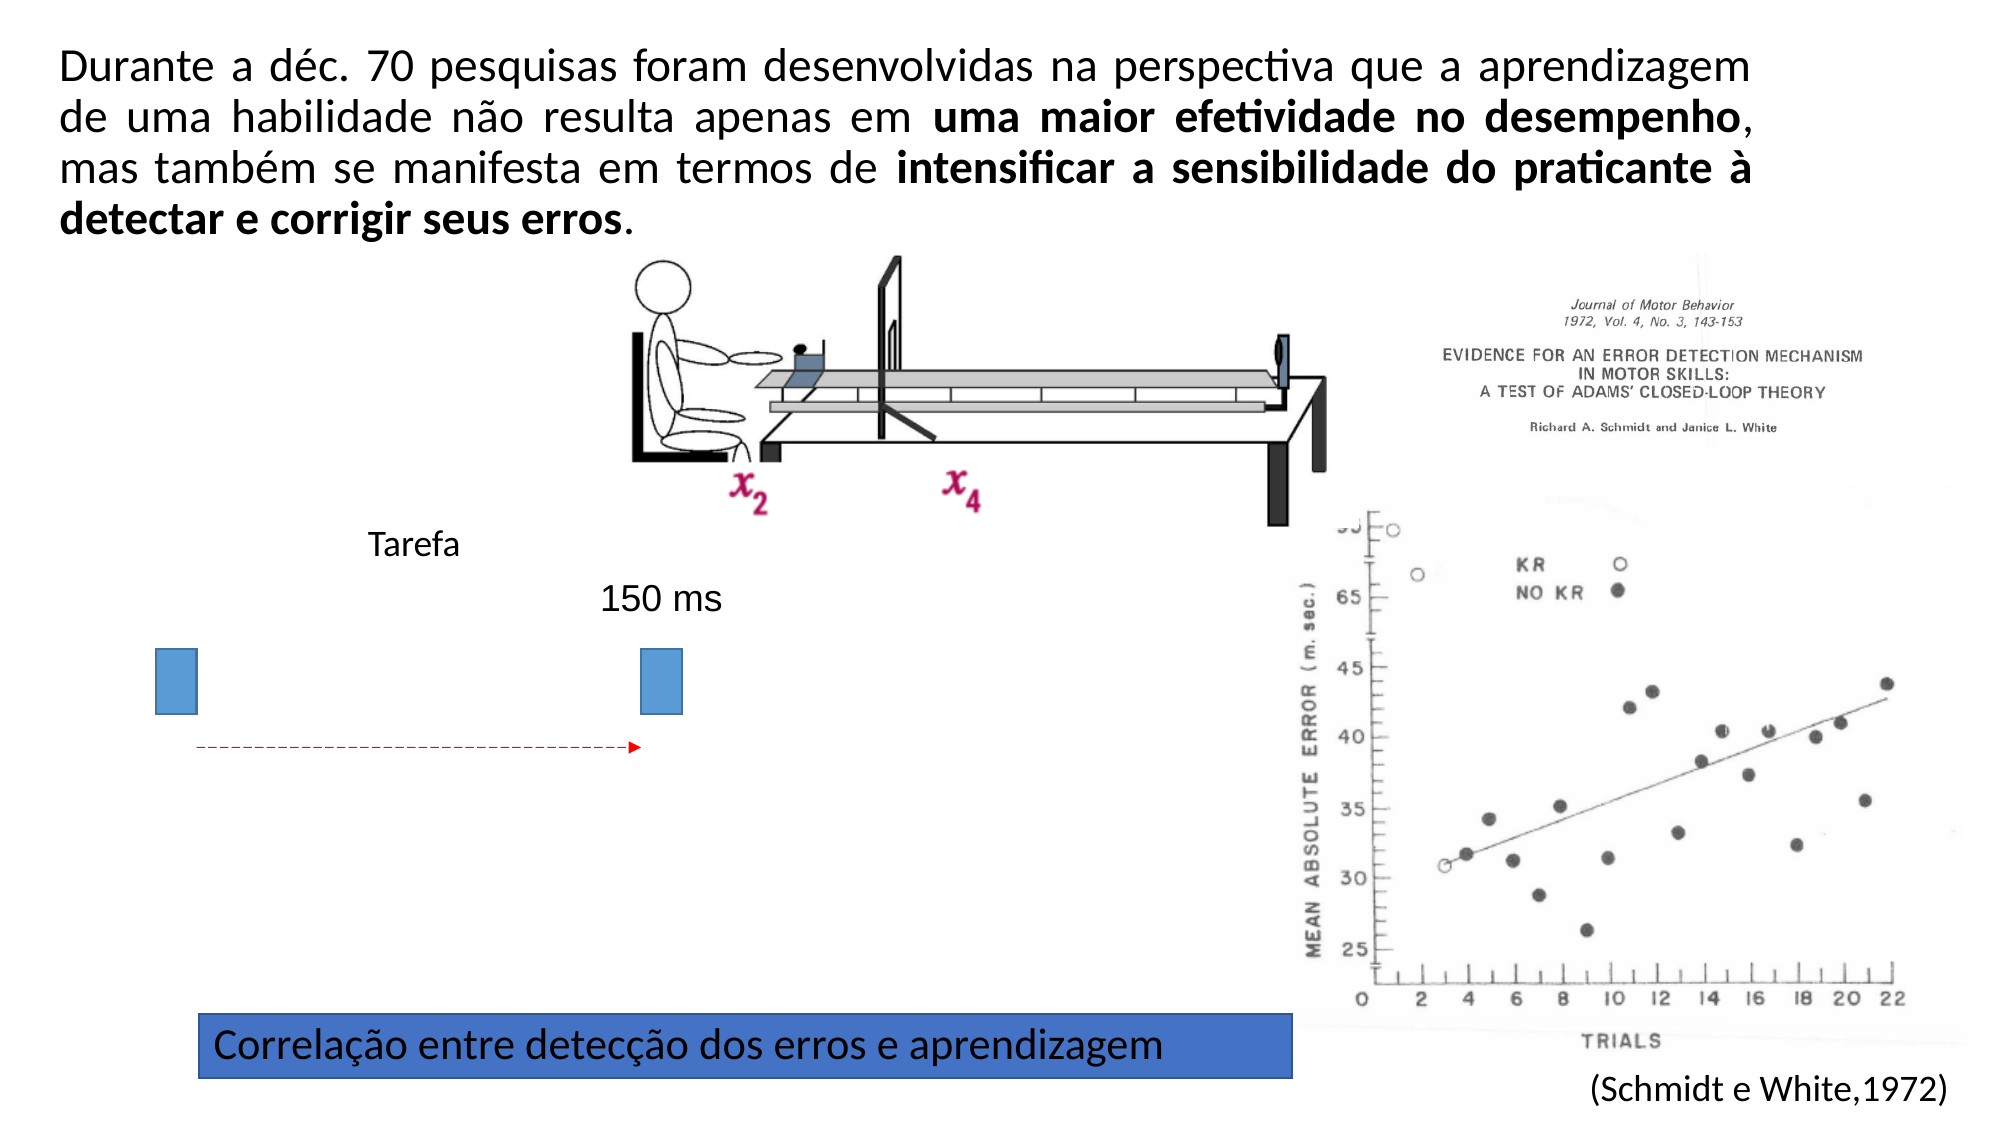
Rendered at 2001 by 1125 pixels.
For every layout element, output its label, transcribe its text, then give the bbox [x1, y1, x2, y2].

text_box 150 ms [585, 566, 738, 627]
text_box Tarefa [353, 511, 485, 571]
picture [1387, 253, 1879, 447]
text_box Correlação entre detecção dos erros e aprendizagem [198, 1014, 1293, 1078]
text_box [640, 649, 682, 714]
text_box [155, 649, 197, 714]
picture [590, 236, 1967, 1062]
text_box (Schmidt e White,1972) [1574, 1056, 1964, 1117]
list Durante a déc. 70 pesquisas foram desenvolvidas na perspectiva que a aprendizagem de uma habilidade não resulta apenas em uma maior efetividade no desempenho, mas também se manifesta em termos de intensificar a sensibilidade do praticante à detectar e corrigir seus erros. [44, 33, 1770, 254]
